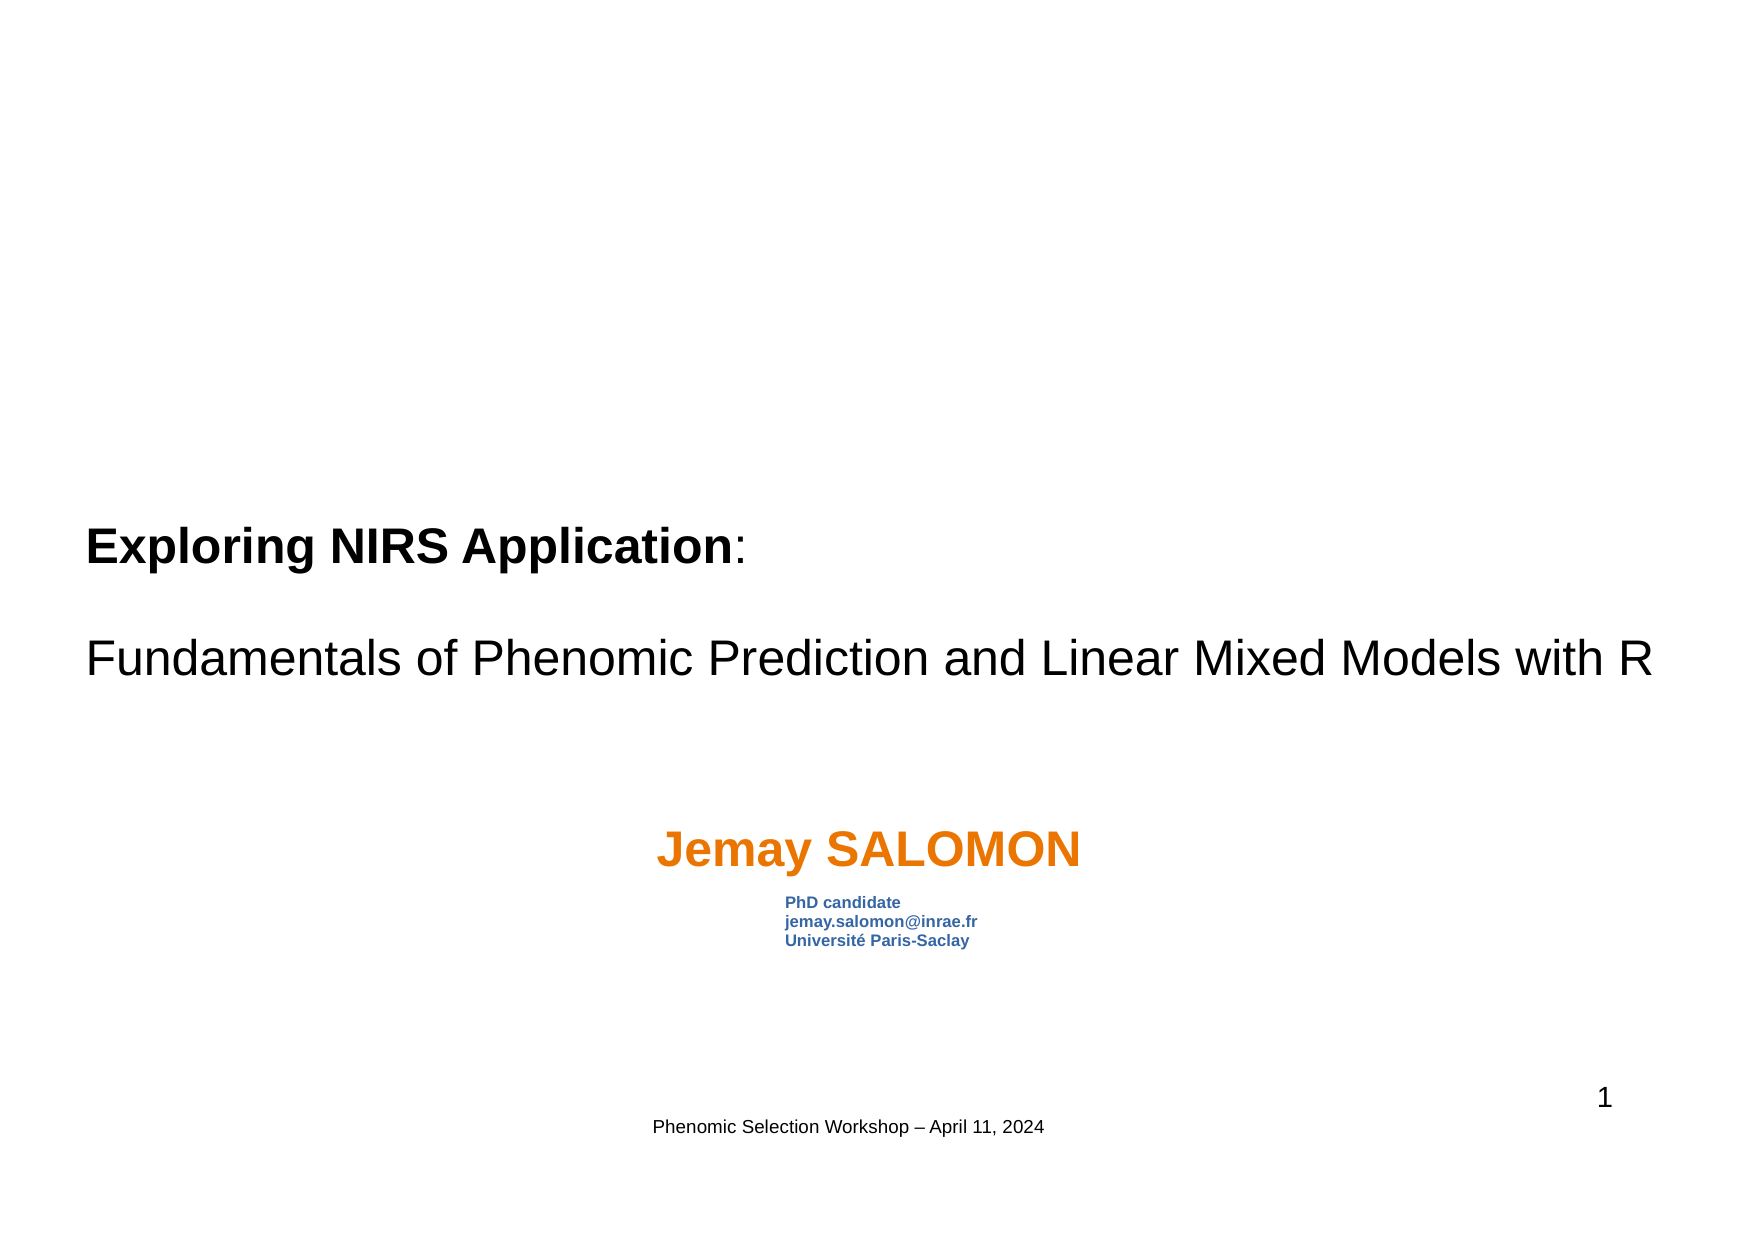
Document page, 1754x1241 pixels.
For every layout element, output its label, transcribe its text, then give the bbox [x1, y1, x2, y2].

text_box Exploring NIRS Application: Fundamentals of Phenomic Prediction and Linear Mixed Models with R [70, 511, 1707, 714]
text_box Phenomic Selection Workshop – April 11, 2024 [638, 1109, 1116, 1152]
text_box Jemay SALOMON [641, 813, 1122, 881]
text_box PhD candidate jemay.salomon@inrae.fr Université Paris-Saclay [770, 886, 1003, 958]
